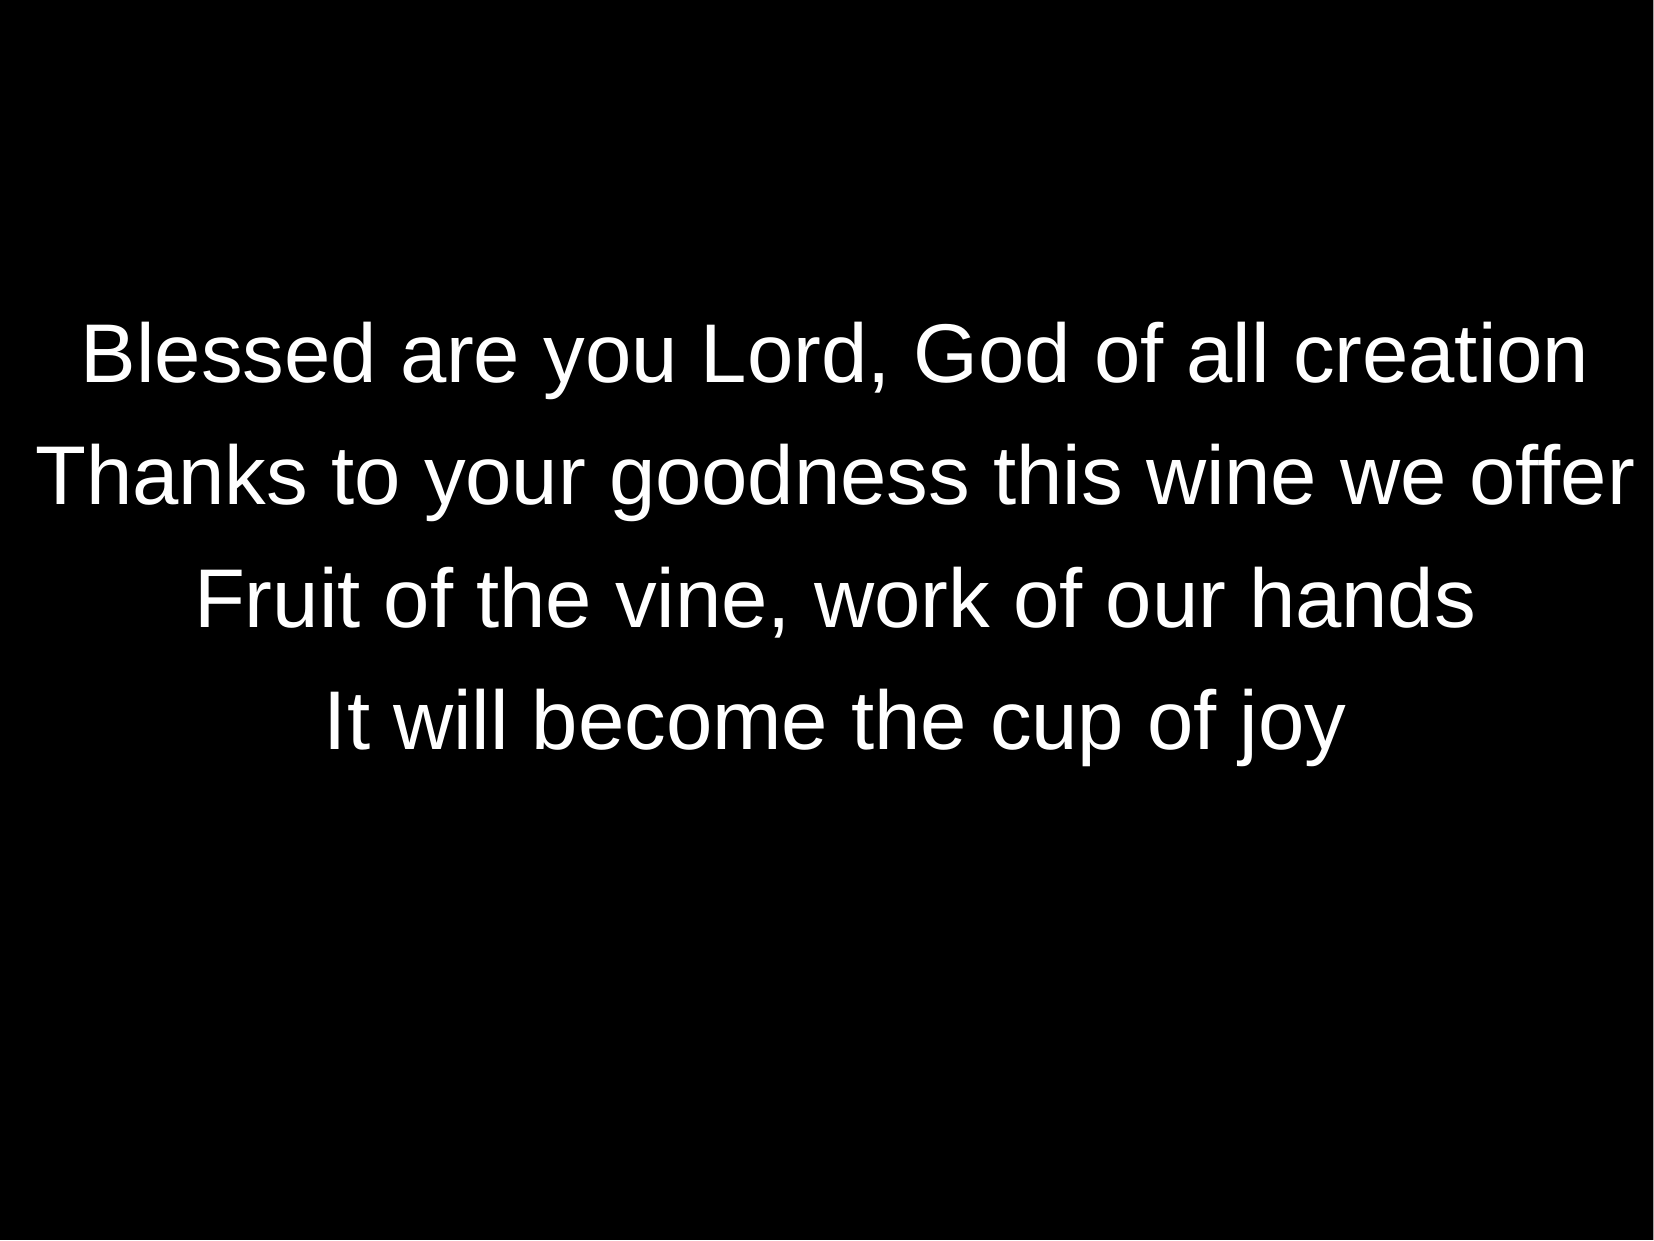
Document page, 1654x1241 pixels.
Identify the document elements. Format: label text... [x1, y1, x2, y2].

list Blessed are you Lord, God of all creation Thanks to your goodness this wine we offer Fruit of the vine, work of our hands It will become the cup of joy [0, 307, 1654, 1027]
